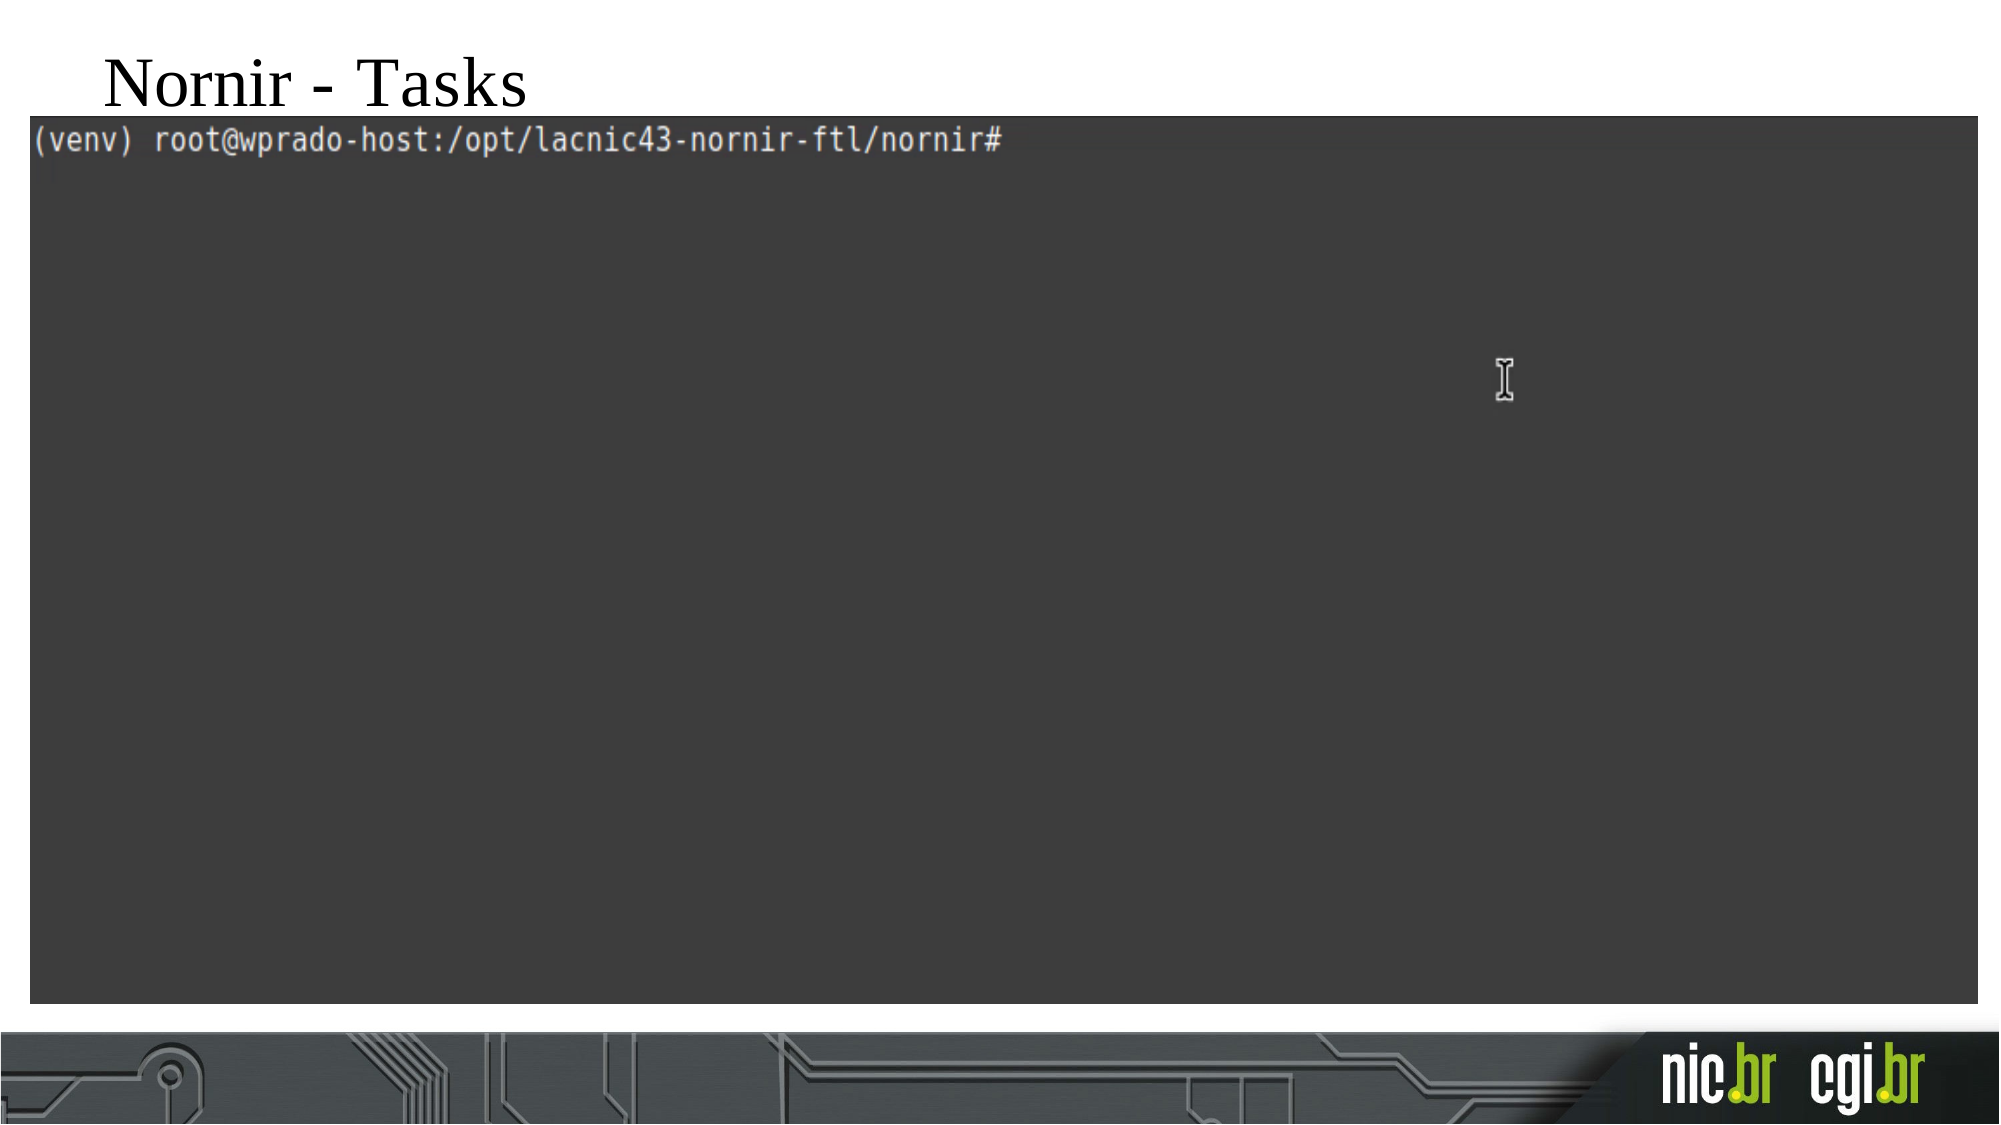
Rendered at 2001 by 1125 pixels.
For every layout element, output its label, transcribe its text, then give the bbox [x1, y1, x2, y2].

title Nornir - Tasks [78, 36, 1923, 115]
picture [0, 0, 1999, 1124]
text_box [29, 115, 1979, 1004]
